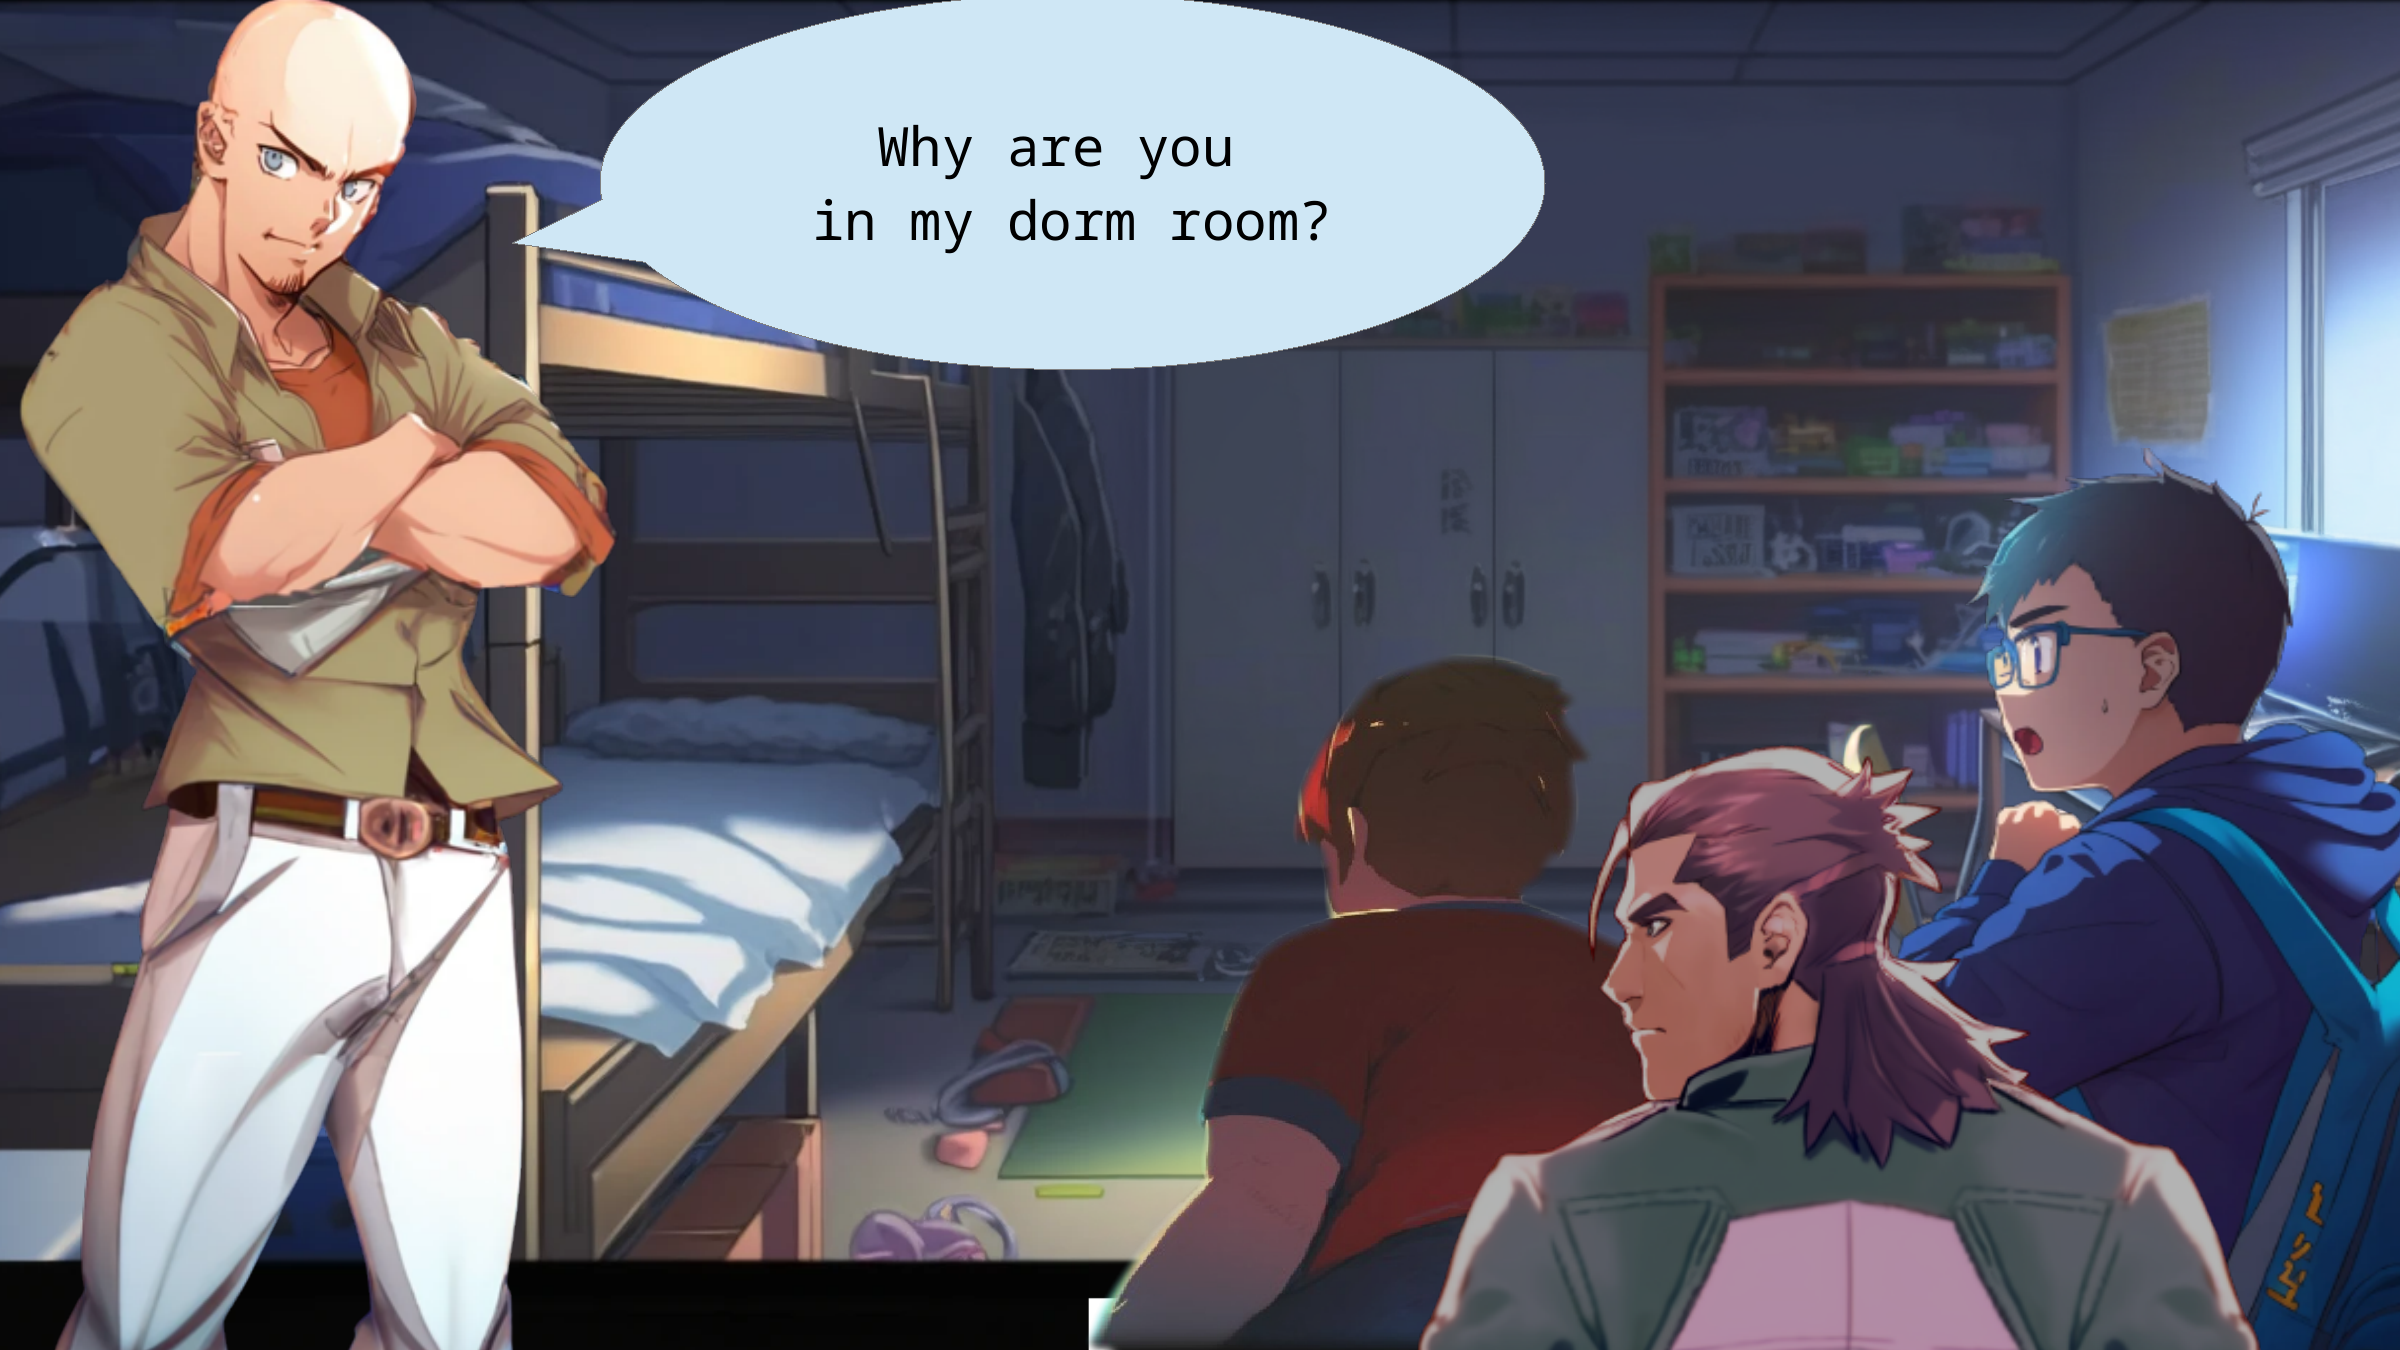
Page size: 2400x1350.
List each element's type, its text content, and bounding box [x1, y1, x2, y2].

picture [0, 0, 2400, 1350]
text_box Why are you in my dorm room? [512, 0, 1546, 370]
